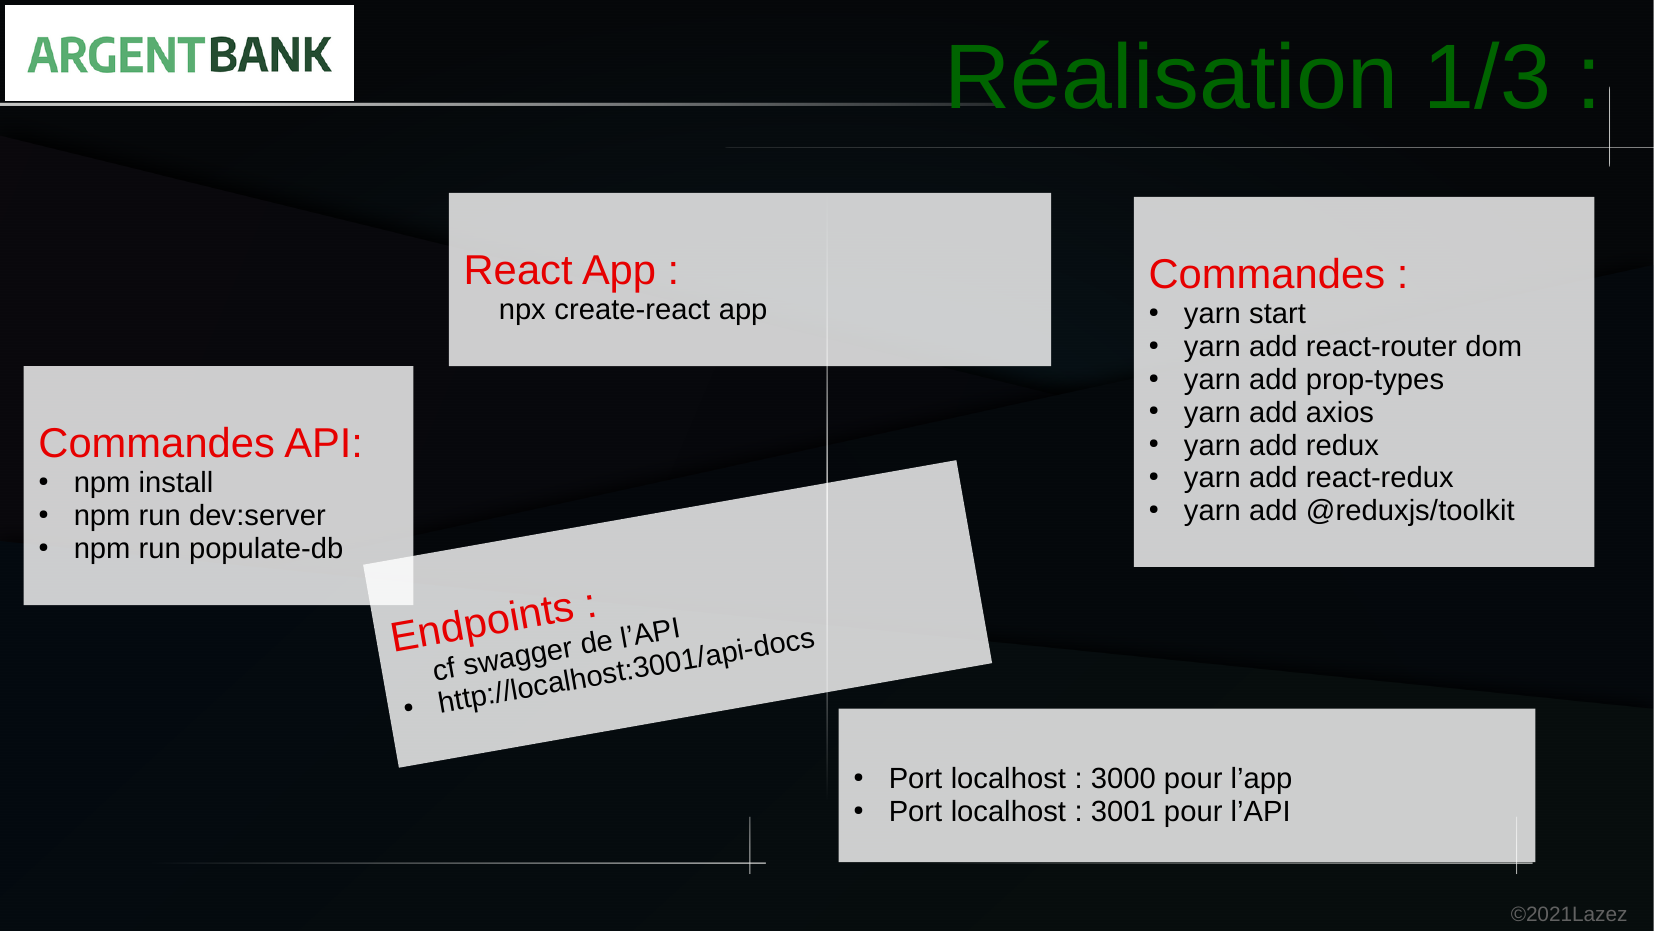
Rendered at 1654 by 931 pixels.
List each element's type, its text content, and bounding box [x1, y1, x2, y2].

text_box Endpoints : cf swagger de l’API http://localhost:3001/api-docs [370, 460, 993, 768]
text_box React App : npx create-react app [448, 192, 1052, 367]
text_box Commandes : yarn start yarn add react-router dom yarn add prop-types yarn add axios yarn add redux yarn add react-redux yarn add @reduxjs/toolkit [1133, 196, 1595, 567]
text_box Commandes API: npm install npm run dev:server npm run populate-db [23, 366, 414, 606]
title Réalisation 1/3 : [944, 23, 1607, 130]
text_box Port localhost : 3000 pour l’app Port localhost : 3001 pour l’API [838, 708, 1536, 863]
picture [0, 0, 1654, 931]
text_box ©2021Lazez [1496, 895, 1654, 931]
